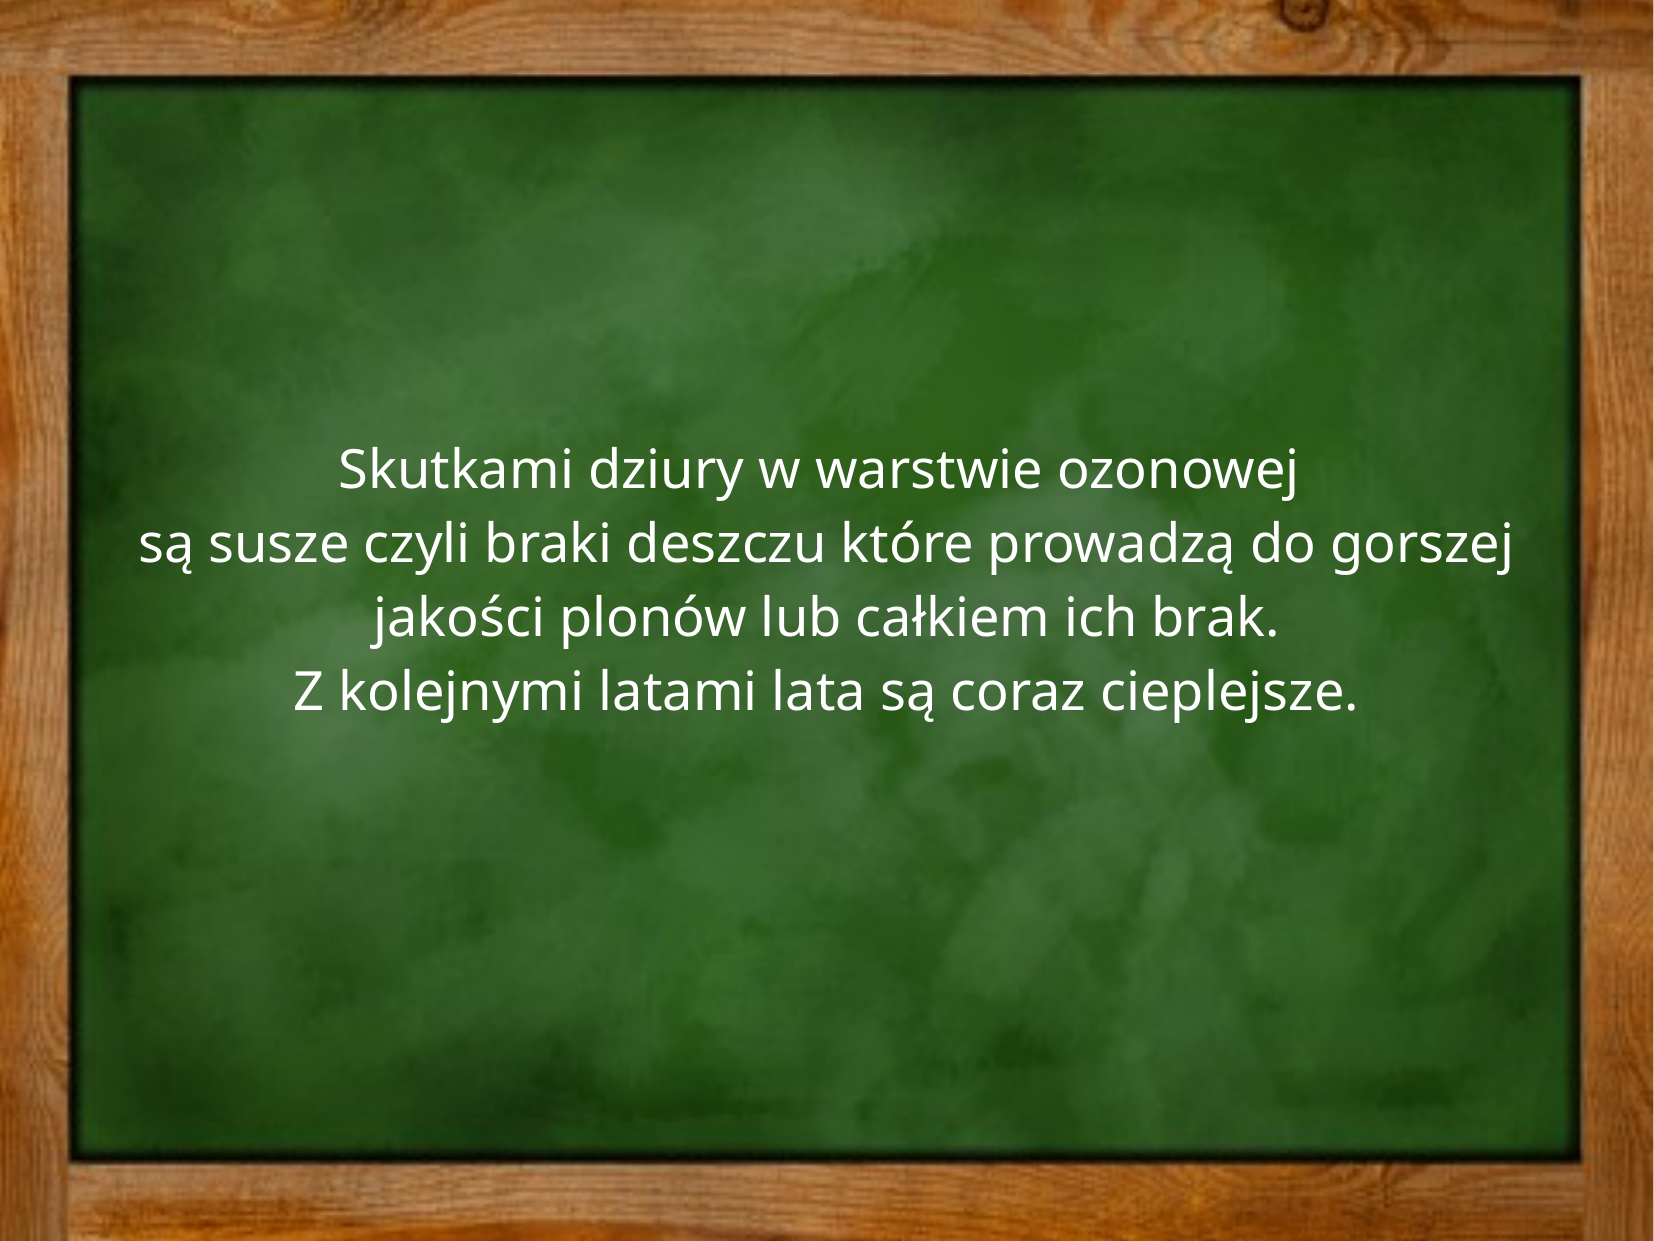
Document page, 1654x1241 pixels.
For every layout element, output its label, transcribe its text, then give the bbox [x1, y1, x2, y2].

text_box Skutkami dziury w warstwie ozonowej są susze czyli braki deszczu które prowadzą do gorszej jakości plonów lub całkiem ich brak. Z kolejnymi latami lata są coraz cieplejsze. [82, 259, 1571, 1079]
picture [0, 0, 1654, 1241]
